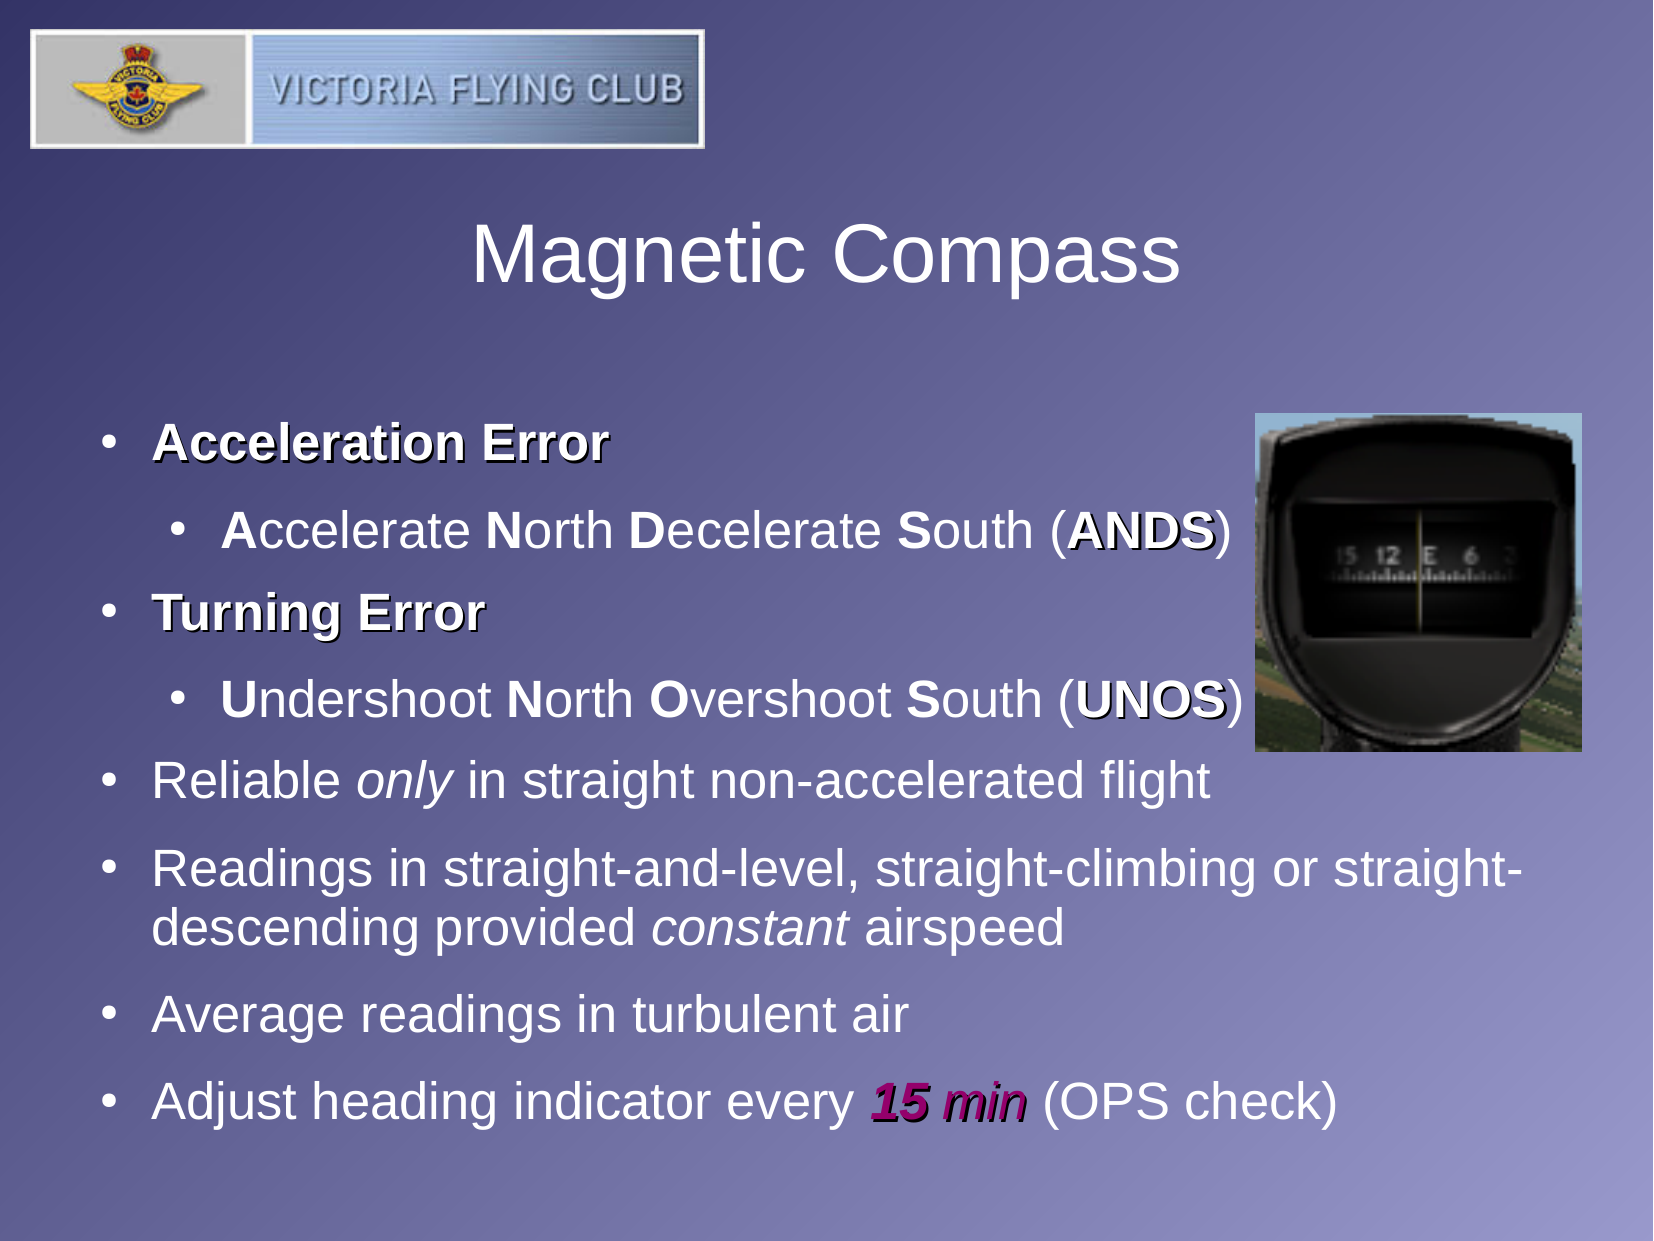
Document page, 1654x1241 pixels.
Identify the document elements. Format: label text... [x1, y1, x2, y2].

picture [1255, 413, 1582, 752]
list Acceleration Error Accelerate North Decelerate South (ANDS) Turning Error Undershoot North Overshoot South (UNOS) Reliable only in straight non-accelerated flight Readings in straight-and-level, straight-climbing or straight-descending provided constant airspeed Average readings in turbulent air Adjust heading indicator every 15 min (OPS check) [82, 413, 1571, 1133]
picture [30, 29, 705, 149]
title Magnetic Compass [82, 150, 1571, 358]
